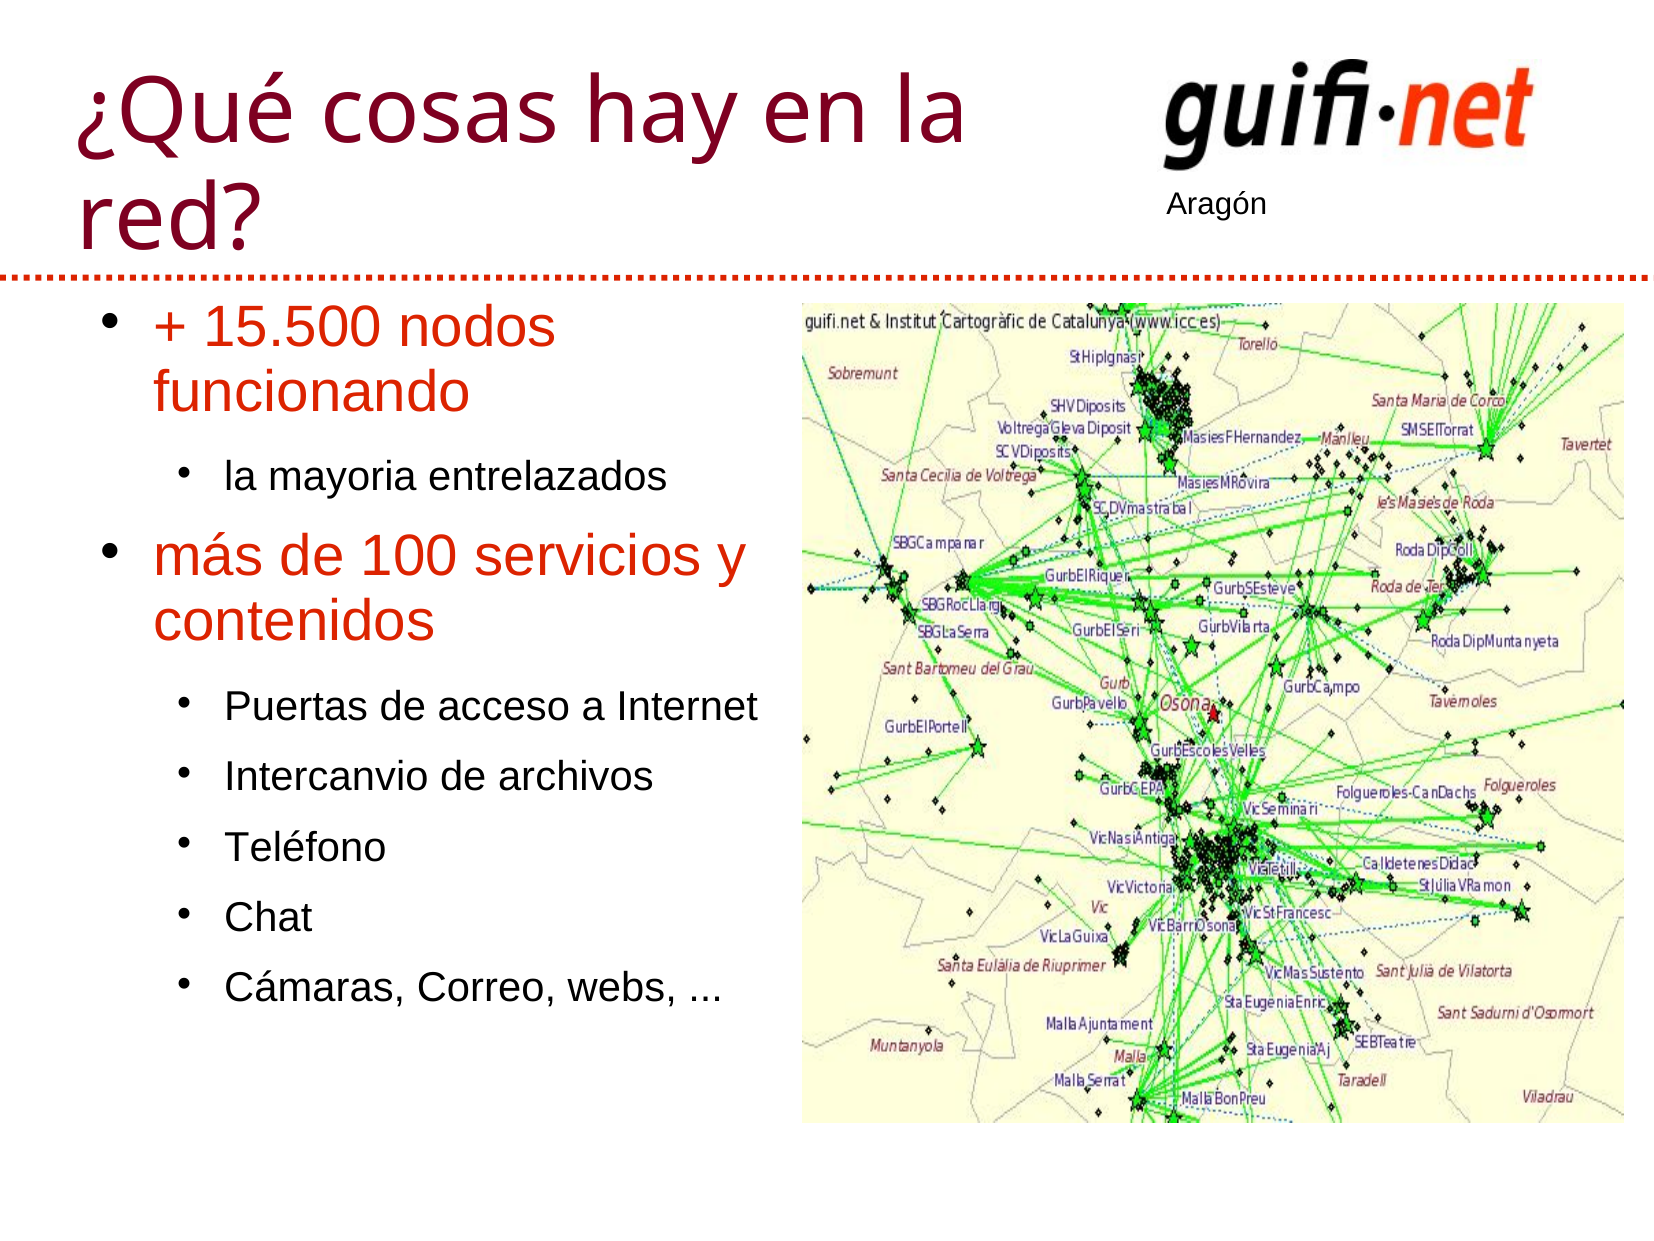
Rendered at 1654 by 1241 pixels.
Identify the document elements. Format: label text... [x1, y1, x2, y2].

picture [802, 303, 1624, 1123]
title ¿Qué cosas hay en la red? [76, 53, 1093, 272]
picture [1157, 59, 1542, 172]
list + 15.500 nodos funcionando la mayoria entrelazados más de 100 servicios y contenidos Puertas de acceso a Internet Intercanvio de archivos Teléfono Chat Cámaras, Correo, webs, ... [82, 290, 809, 1109]
